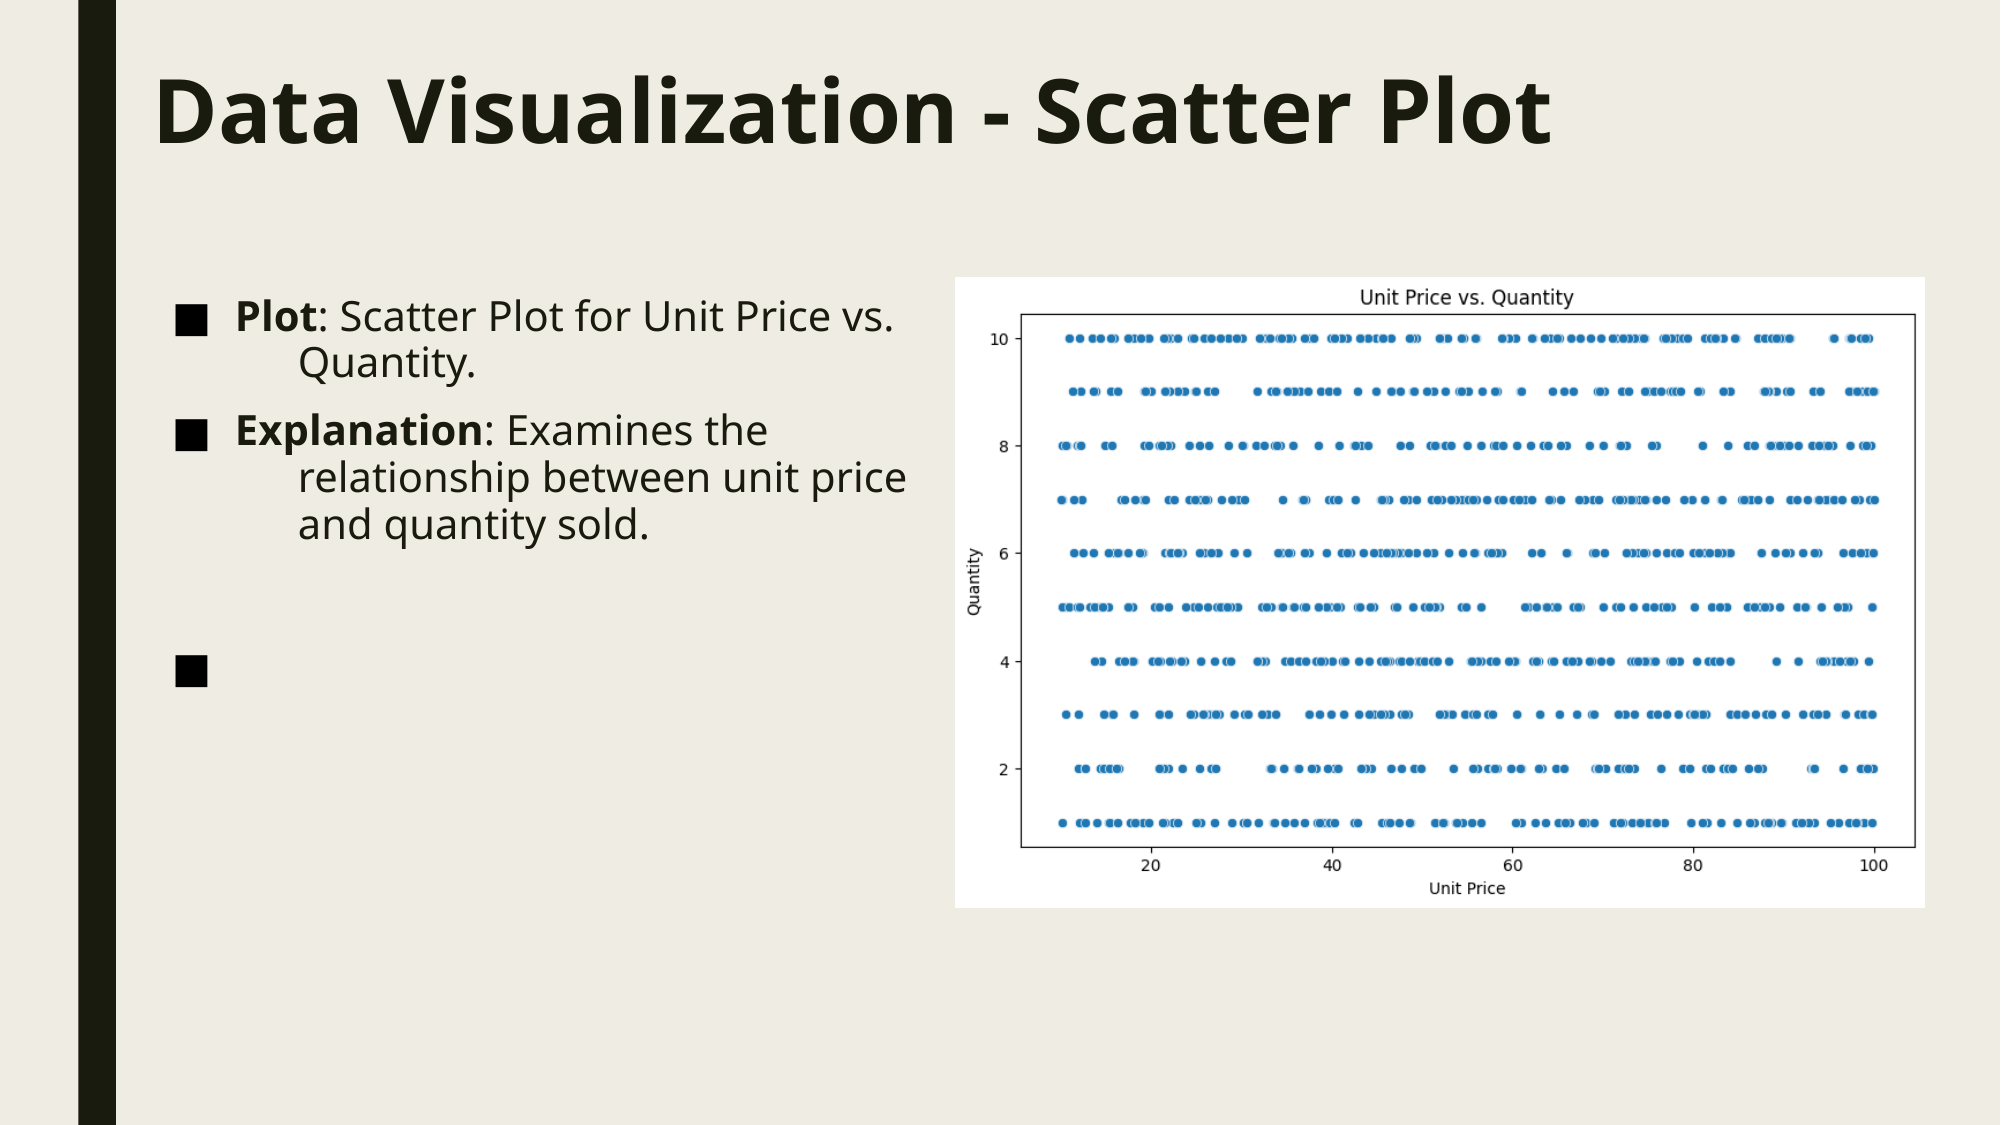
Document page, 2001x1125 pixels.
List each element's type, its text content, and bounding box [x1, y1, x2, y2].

list Plot: Scatter Plot for Unit Price vs. Quantity. Explanation: Examines the relationship between unit price and quantity sold. [156, 285, 937, 1000]
picture [955, 277, 1925, 908]
title Data Visualization - Scatter Plot [137, 59, 1863, 278]
